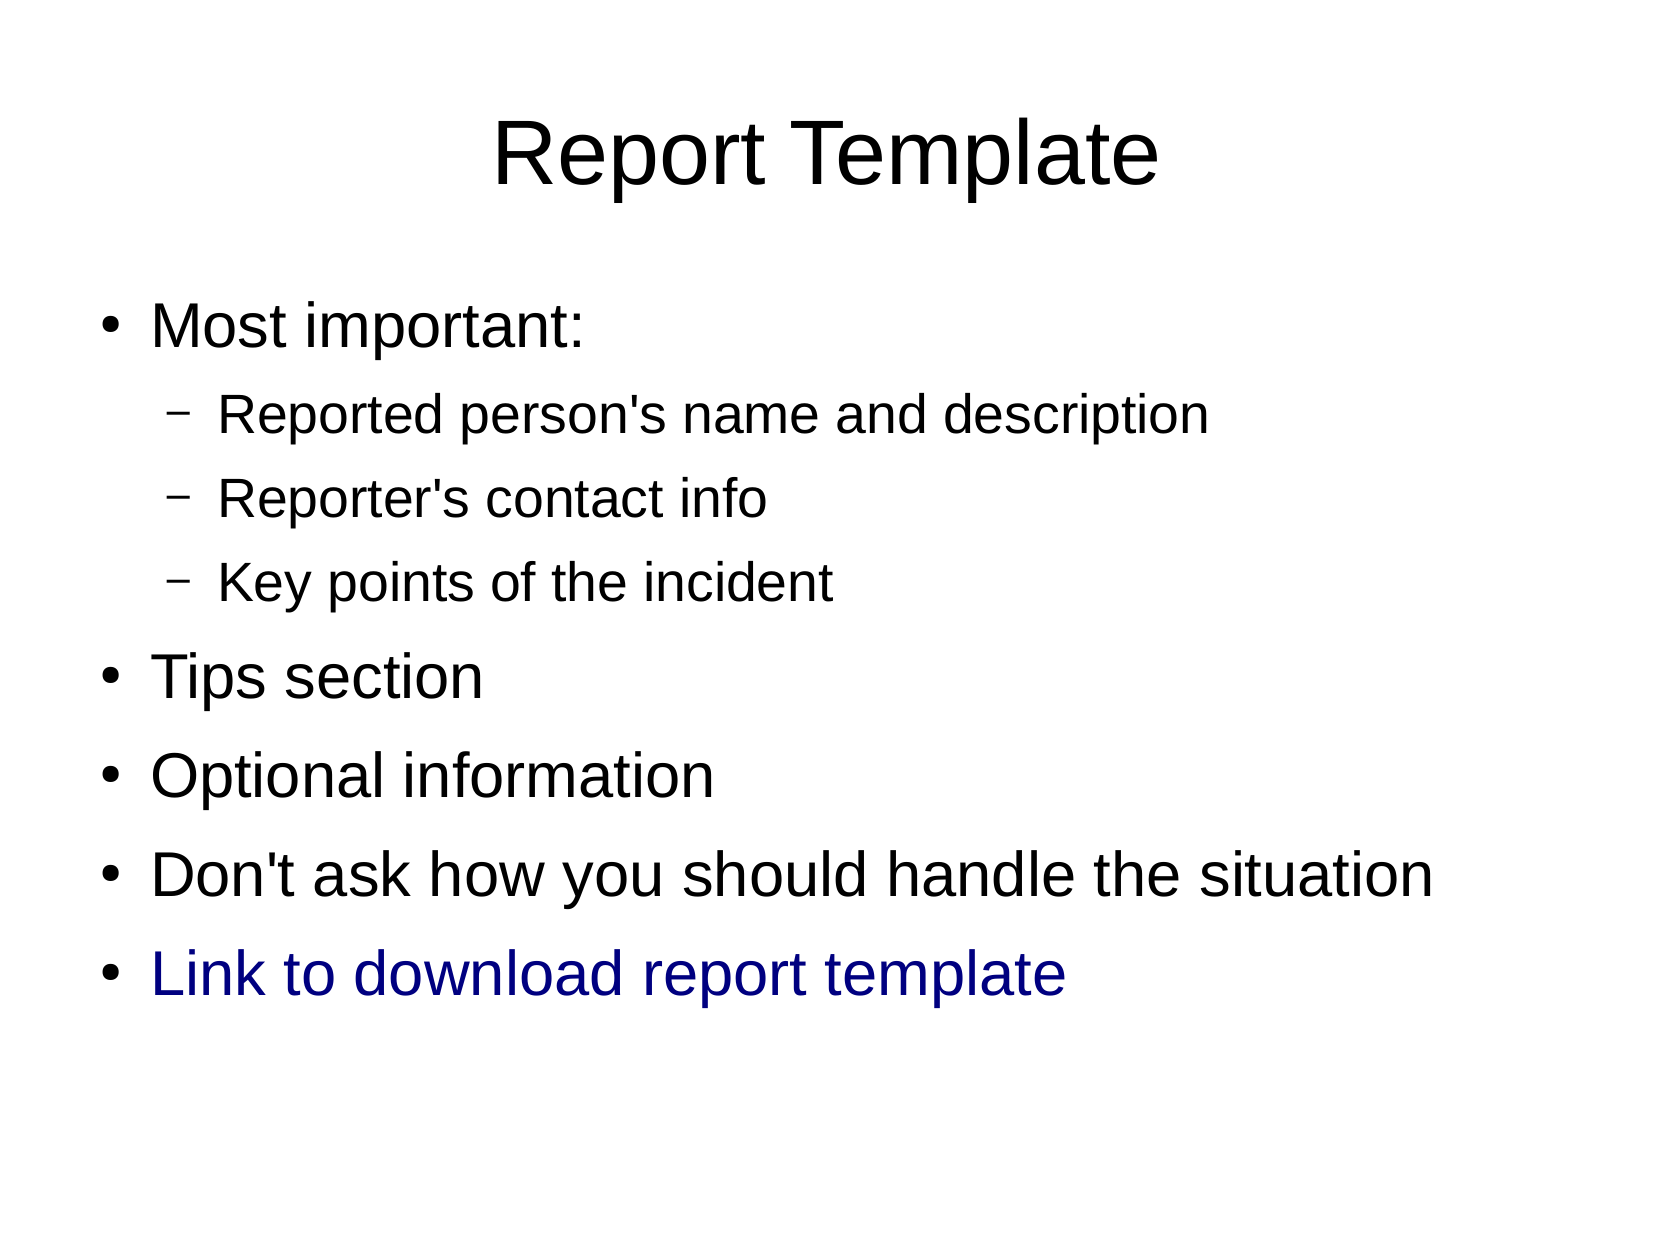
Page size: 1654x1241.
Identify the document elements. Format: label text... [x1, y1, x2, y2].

title Report Template [82, 49, 1571, 257]
list Most important: Reported person's name and description Reporter's contact info Key points of the incident Tips section Optional information Don't ask how you should handle the situation Link to download report template [82, 290, 1571, 1010]
